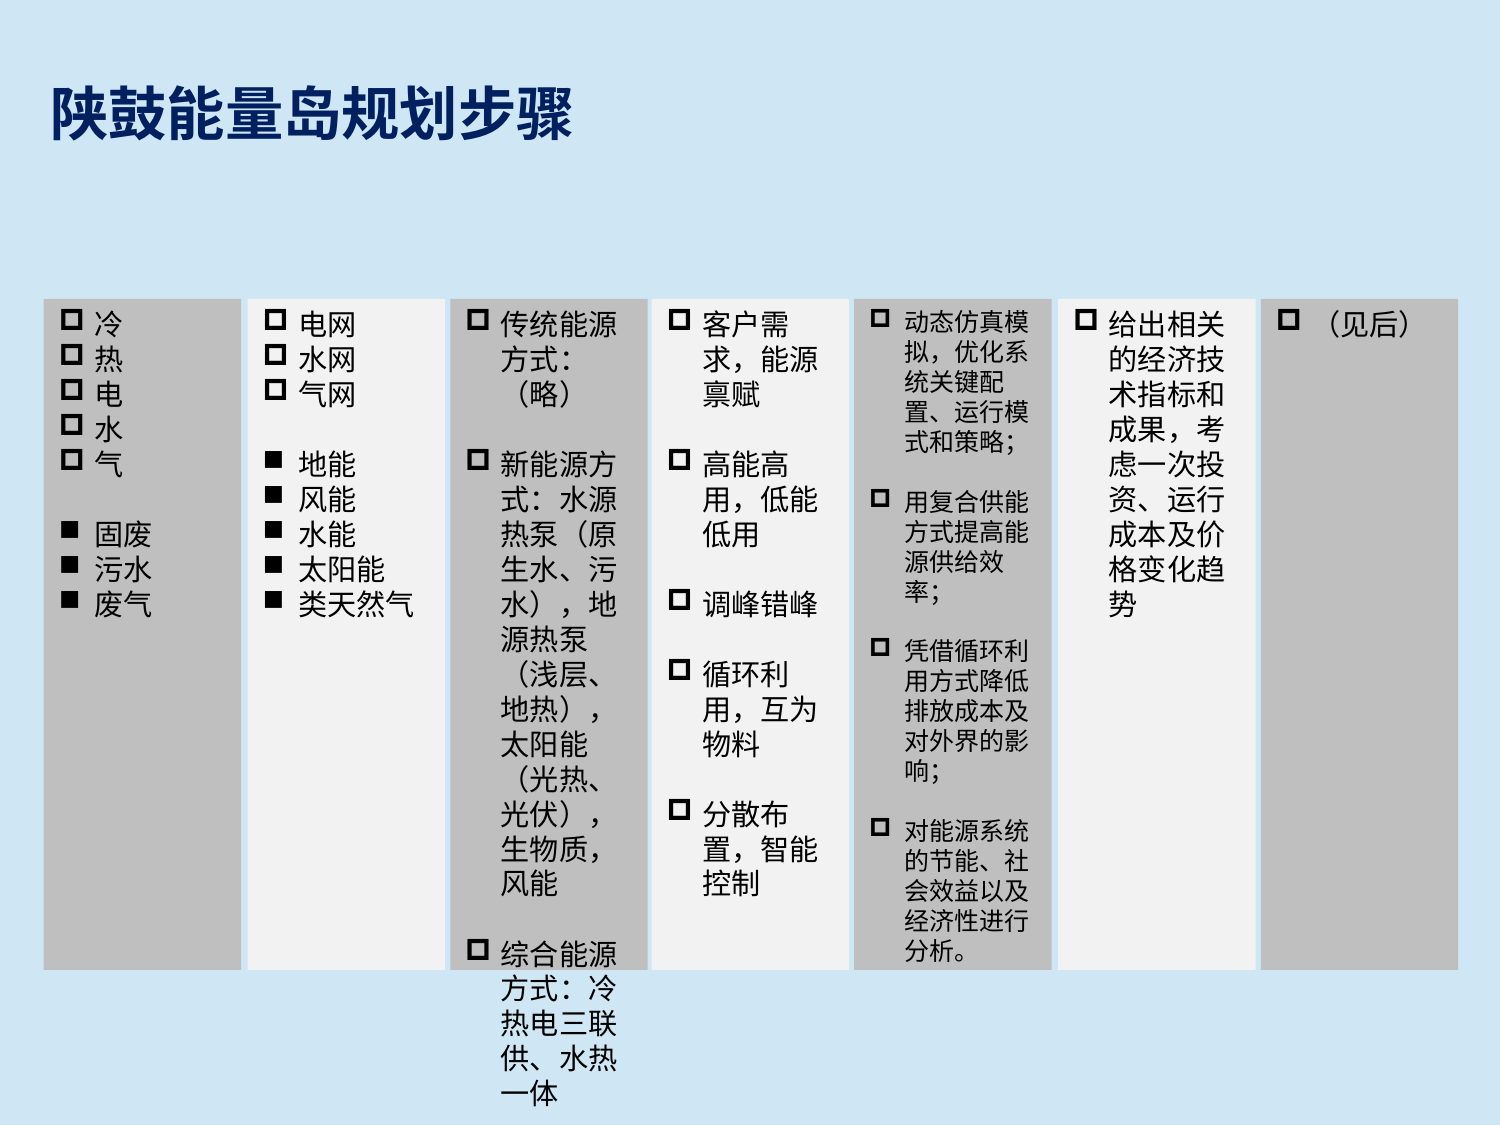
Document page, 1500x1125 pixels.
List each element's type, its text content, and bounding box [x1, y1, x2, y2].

text_box 电网 水网 气网 地能 风能 水能 太阳能 类天然气 [247, 298, 445, 970]
text_box 动态仿真模拟，优化系统关键配置、运行模式和策略； 用复合供能方式提高能源供给效率； 凭借循环利用方式降低排放成本及对外界的影响； 对能源系统的节能、社会效益以及经济性进行分析。 [854, 298, 1052, 970]
text_box 给出相关的经济技术指标和成果，考虑一次投资、运行成本及价格变化趋势 [1058, 298, 1256, 970]
text_box 陕鼓能量岛规划步骤 [35, 69, 667, 155]
text_box 传统能源方式：（略） 新能源方式：水源热泵（原生水、污水），地源热泵（浅层、地热），太阳能（光热、光伏），生物质，风能 综合能源方式：冷热电三联供、水热一体 [450, 298, 648, 970]
text_box （见后） [1260, 298, 1459, 970]
text_box 客户需求，能源禀赋 高能高用，低能低用 调峰错峰 循环利用，互为物料 分散布置，智能控制 [651, 298, 849, 970]
text_box 冷 热 电 水 气 固废 污水 废气 [43, 298, 242, 970]
